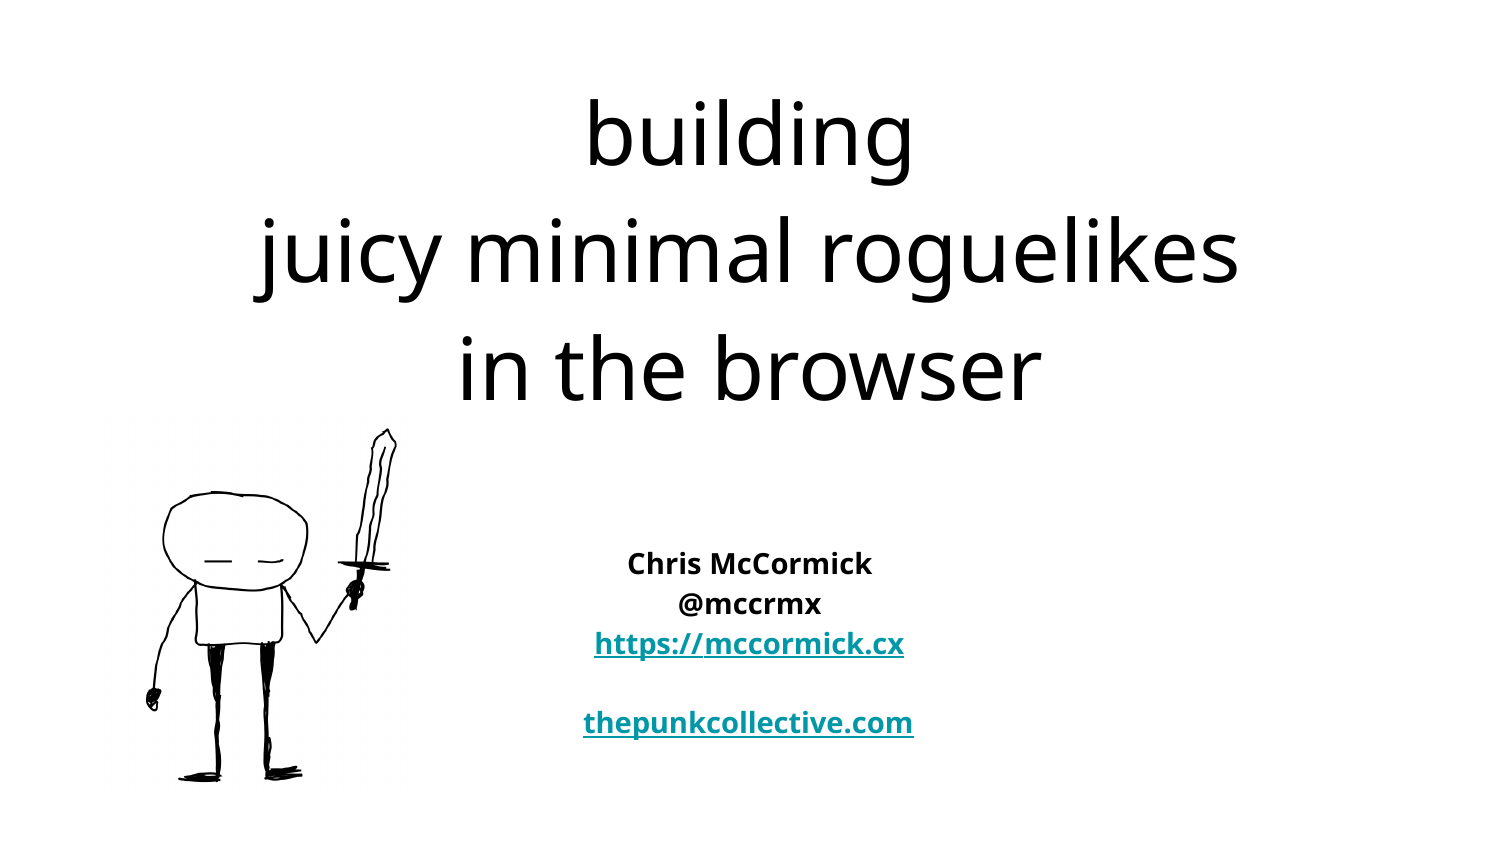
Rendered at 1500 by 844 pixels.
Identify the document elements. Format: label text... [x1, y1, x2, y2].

picture [94, 412, 419, 794]
title building juicy minimal roguelikes in the browser Chris McCormick @mccrmx https://mccormick.cx thepunkcollective.com [51, 53, 1449, 758]
